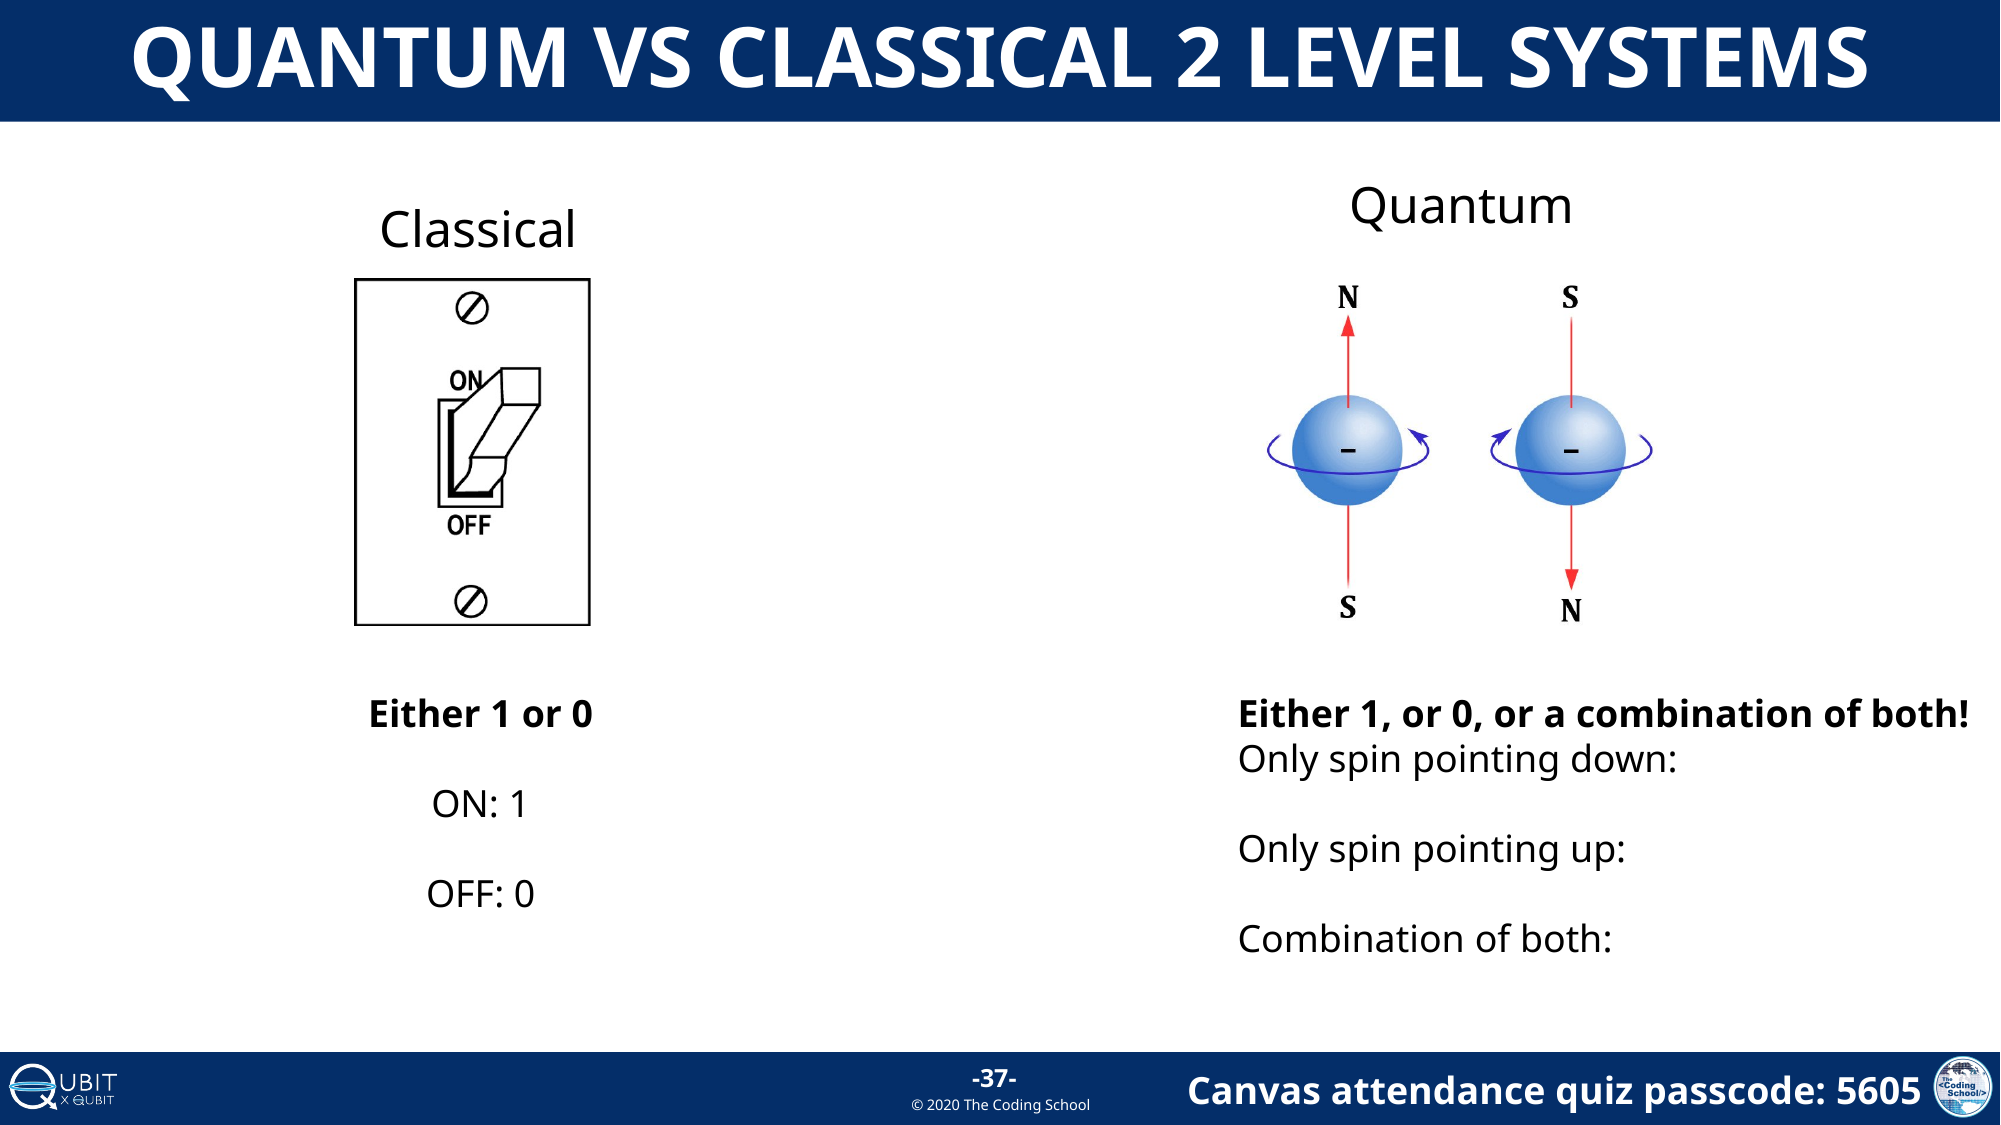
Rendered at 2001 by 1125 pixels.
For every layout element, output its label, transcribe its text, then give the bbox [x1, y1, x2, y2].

picture [1261, 280, 1658, 626]
text_box Either 1 or 0 ON: 1 OFF: 0 [263, 682, 698, 926]
text_box Quantum [1334, 166, 1575, 242]
picture [354, 278, 591, 626]
title Quantum vs Classical 2 level systems [0, 0, 2000, 122]
text_box Either 1, or 0, or a combination of both! Only spin pointing down: Only spin pointing up: Combination of both: [1222, 682, 1961, 971]
text_box -37- [945, 1050, 1044, 1110]
text_box Classical [364, 189, 581, 266]
